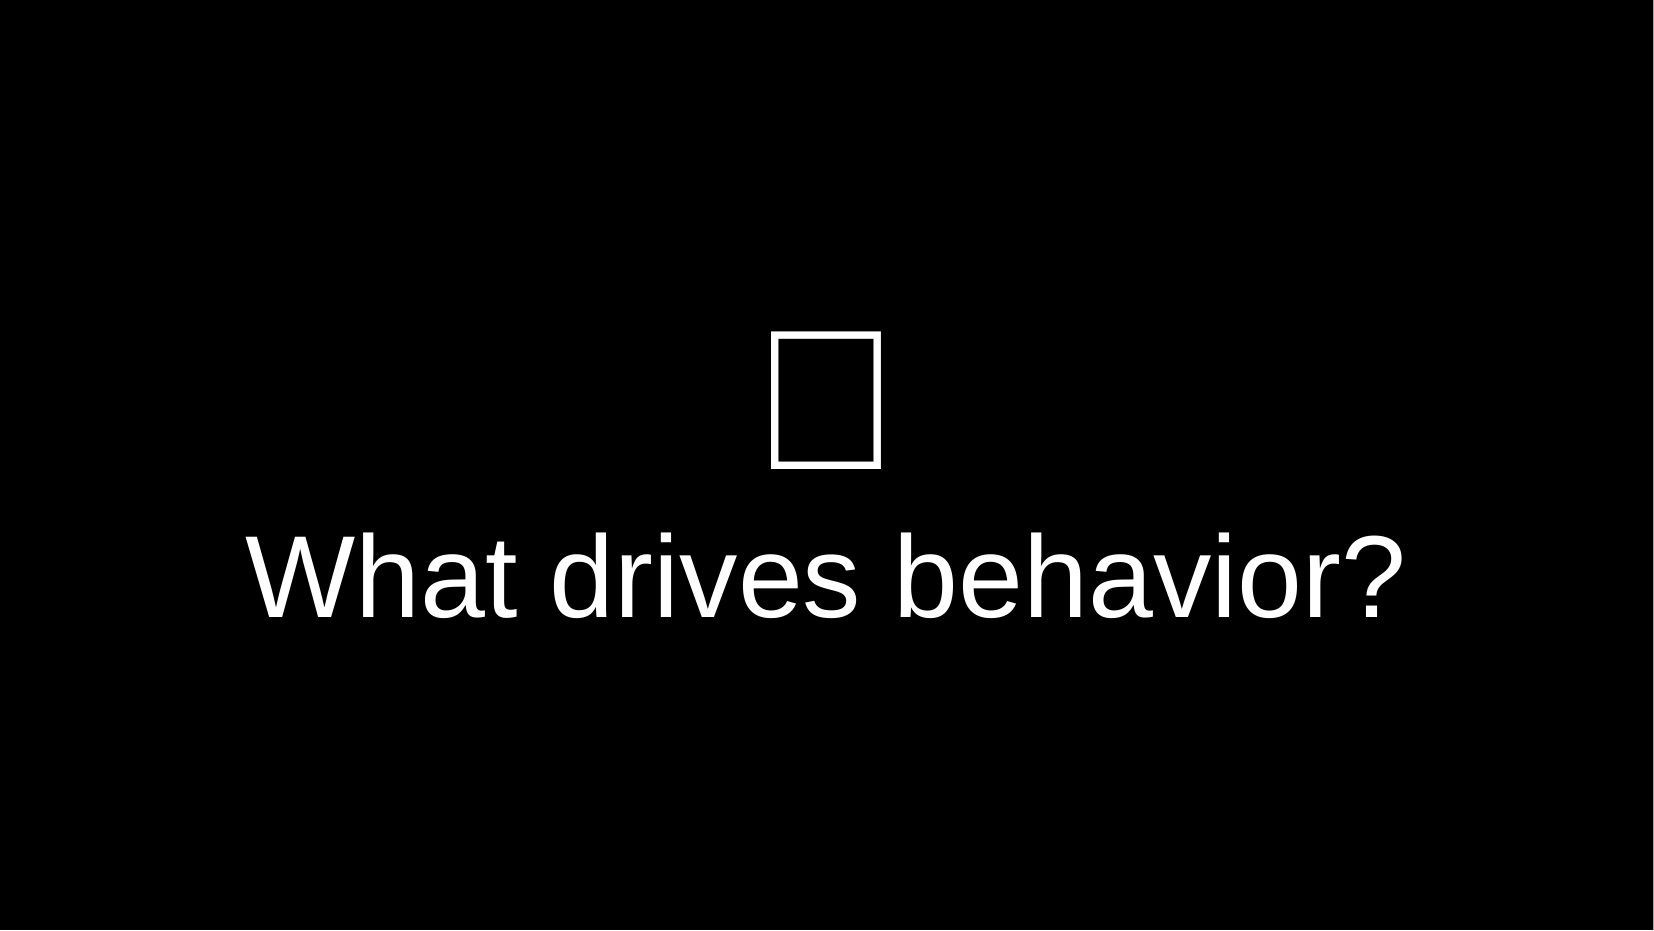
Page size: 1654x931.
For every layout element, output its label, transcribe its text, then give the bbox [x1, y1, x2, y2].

subtitle 🤔 What drives behavior? [82, 0, 1571, 931]
